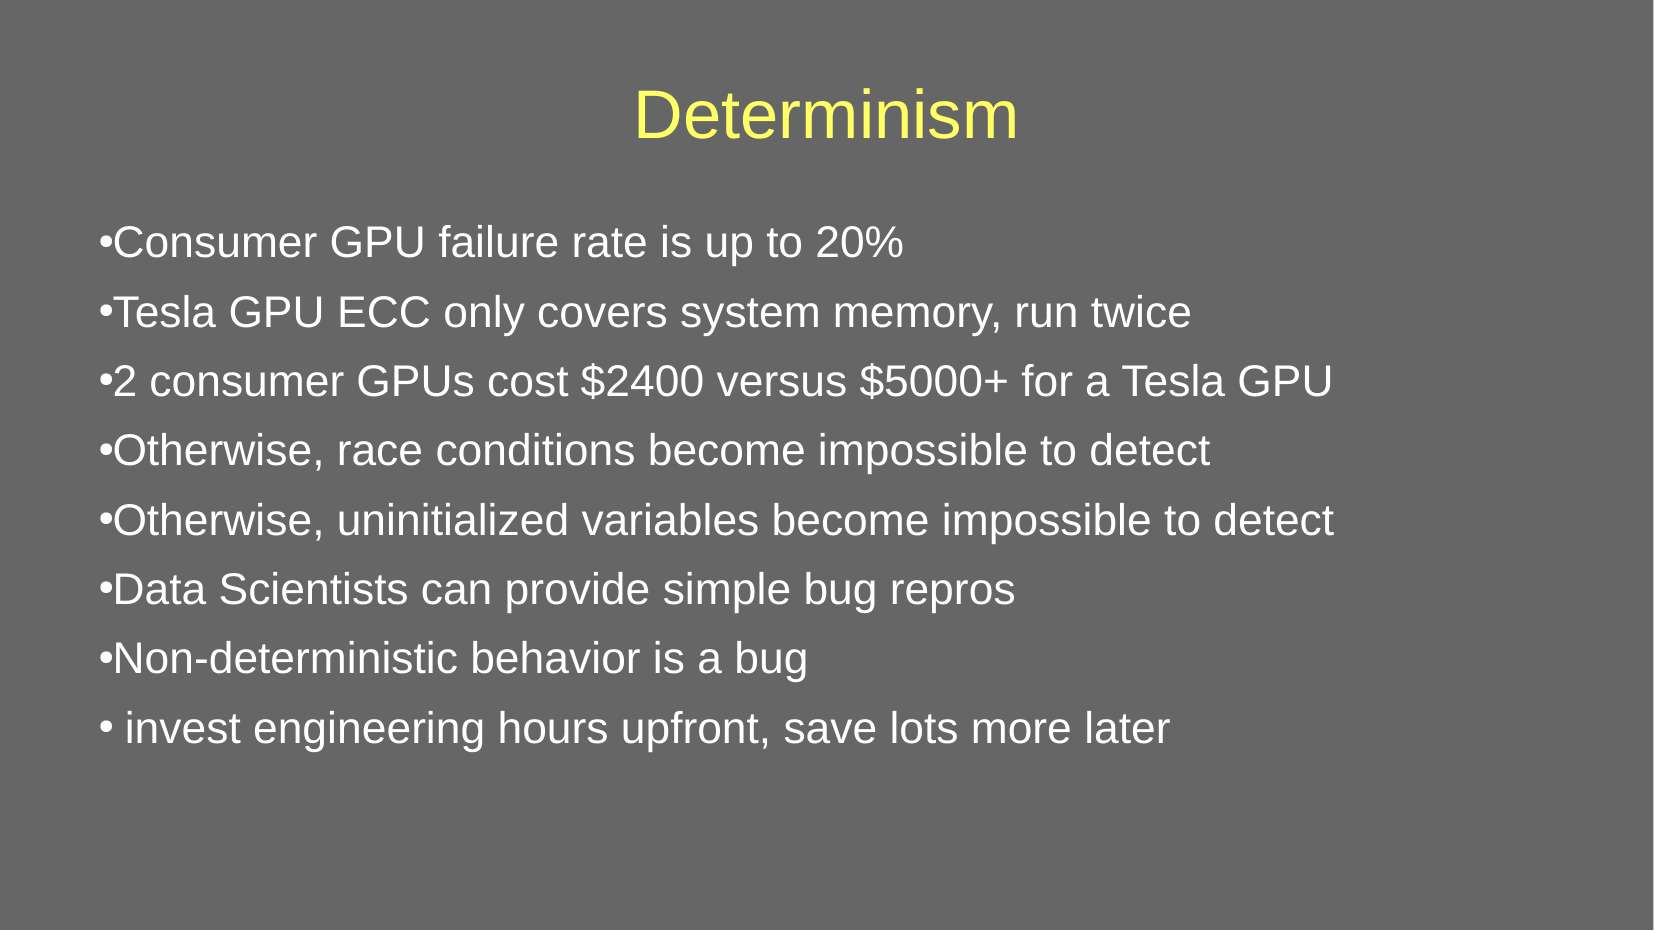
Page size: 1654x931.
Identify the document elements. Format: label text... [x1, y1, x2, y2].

list Consumer GPU failure rate is up to 20% Tesla GPU ECC only covers system memory, run twice 2 consumer GPUs cost $2400 versus $5000+ for a Tesla GPU Otherwise, race conditions become impossible to detect Otherwise, uninitialized variables become impossible to detect Data Scientists can provide simple bug repros Non-deterministic behavior is a bug invest engineering hours upfront, save lots more later [82, 217, 1571, 757]
title Determinism [82, 36, 1571, 193]
